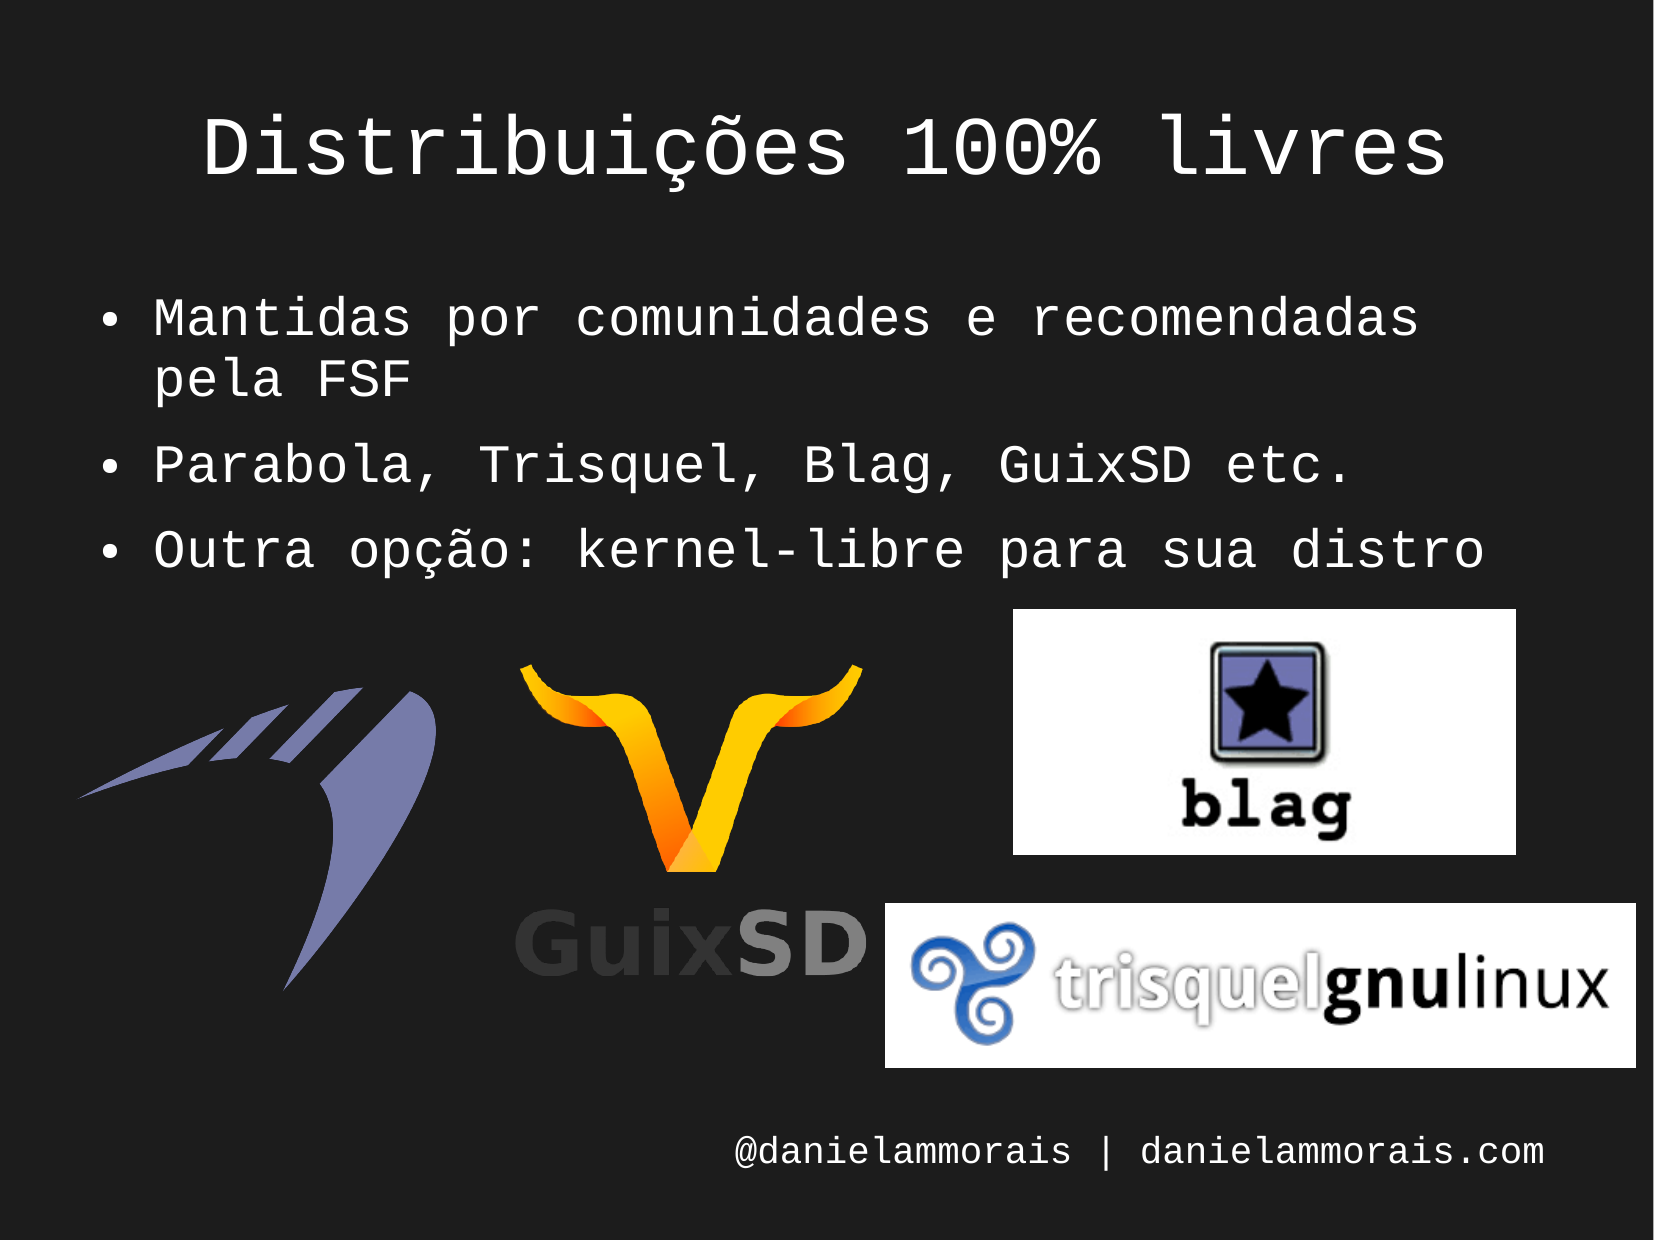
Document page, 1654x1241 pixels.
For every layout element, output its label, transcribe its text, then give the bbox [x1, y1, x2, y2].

title Distribuições 100% livres [82, 49, 1571, 257]
picture [75, 659, 436, 1021]
list Mantidas por comunidades e recomendadas pela FSF Parabola, Trisquel, Blag, GuixSD etc. Outra opção: kernel-libre para sua distro [82, 290, 1571, 1010]
picture [510, 659, 871, 981]
picture [1013, 609, 1516, 856]
text_box @danielammorais | danielammorais.com [720, 1125, 1654, 1226]
picture [885, 903, 1636, 1068]
